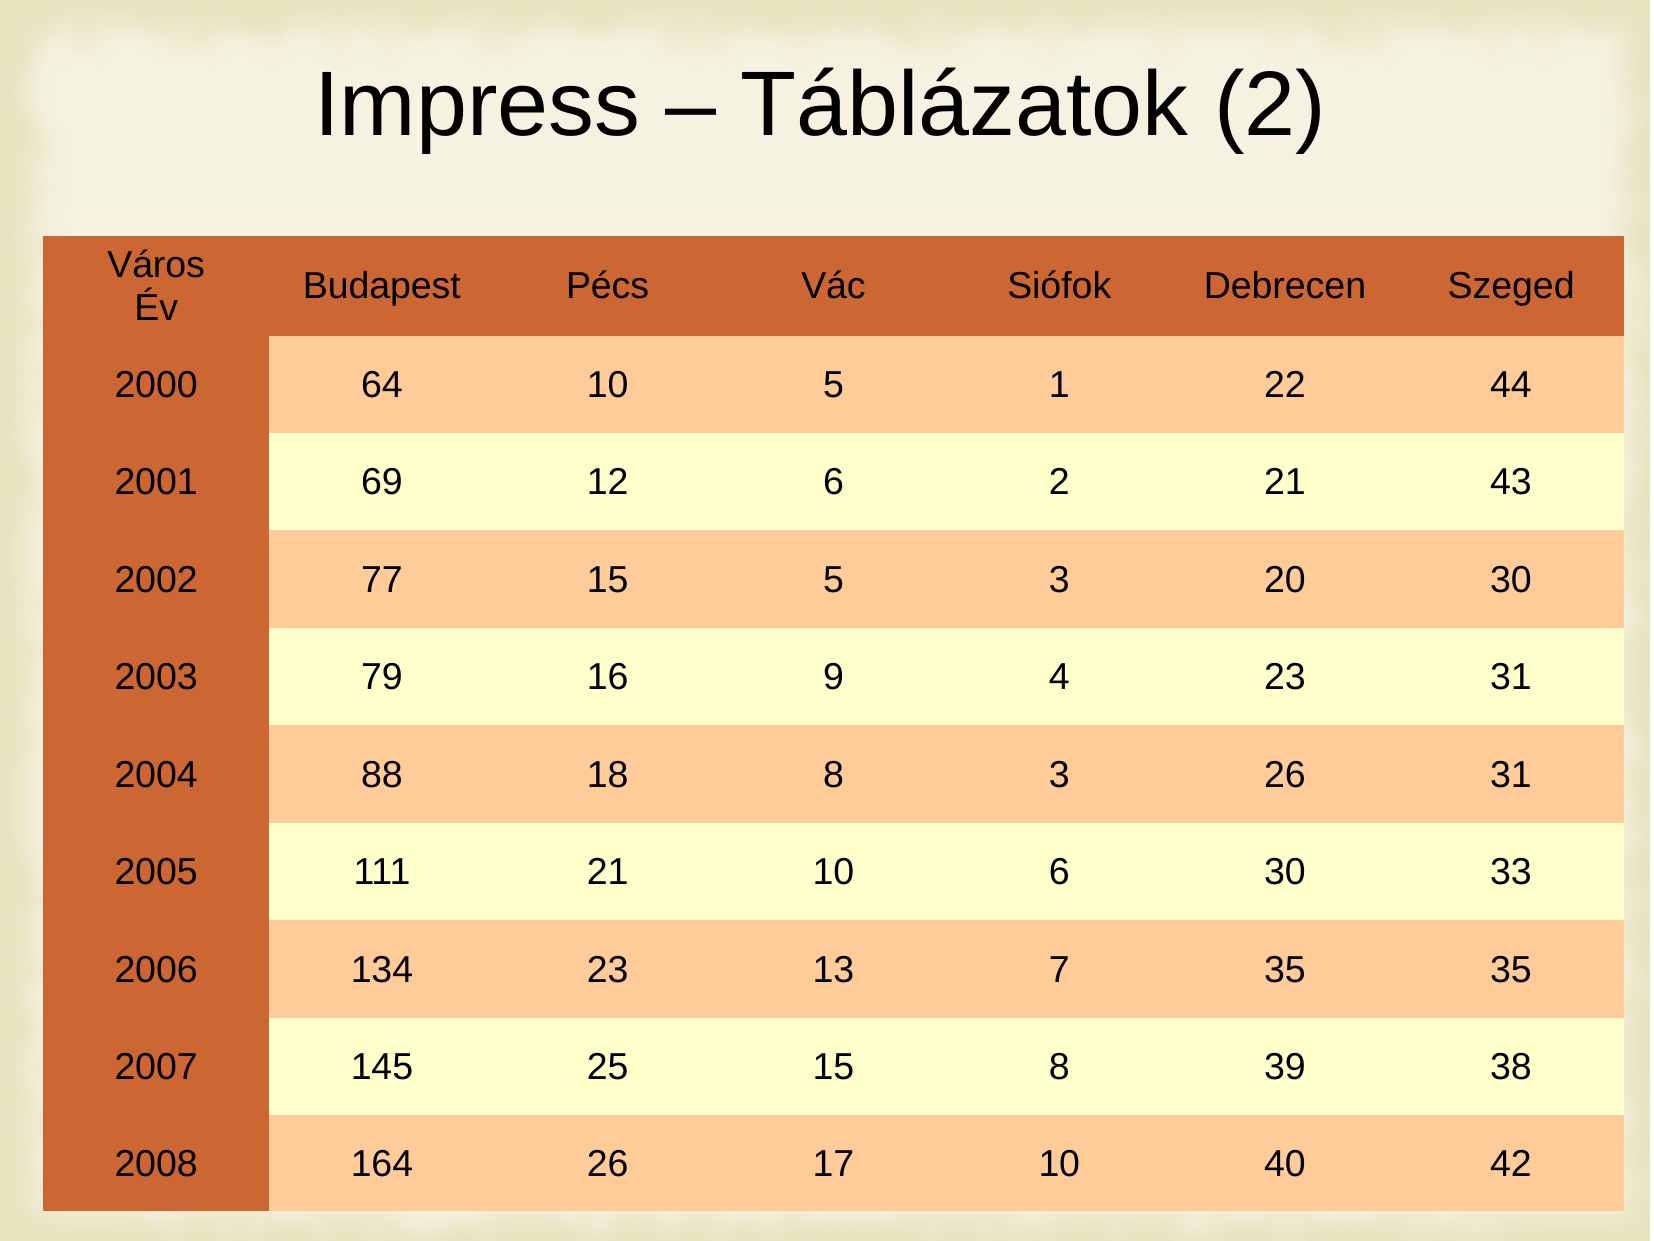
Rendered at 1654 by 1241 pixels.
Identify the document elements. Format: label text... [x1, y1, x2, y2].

table_cell 2000 [43, 336, 269, 433]
table_cell 5 [721, 336, 946, 433]
table_cell 31 [1398, 628, 1624, 725]
picture [0, 0, 1651, 1241]
table_cell 42 [1398, 1115, 1624, 1211]
table_cell 64 [269, 336, 495, 433]
table_cell 38 [1398, 1018, 1624, 1115]
table_header Budapest [269, 236, 495, 336]
table_cell 43 [1398, 433, 1624, 530]
title Impress – Táblázatok (2) [76, 0, 1565, 208]
table_cell 79 [269, 628, 495, 725]
table_cell 30 [1172, 823, 1398, 920]
table_cell 9 [721, 628, 946, 725]
table_cell 10 [495, 336, 721, 433]
table_header Pécs [495, 236, 721, 336]
table_header Siófok [946, 236, 1172, 336]
table_cell 33 [1398, 823, 1624, 920]
table_cell 6 [721, 433, 946, 530]
table_cell 10 [946, 1115, 1172, 1211]
table_cell 69 [269, 433, 495, 530]
table_cell 4 [946, 628, 1172, 725]
table_cell 23 [1172, 628, 1398, 725]
table_cell 5 [721, 530, 946, 628]
table_cell 1 [946, 336, 1172, 433]
table_cell 39 [1172, 1018, 1398, 1115]
table_header Város Év [43, 236, 269, 336]
table_cell 2007 [43, 1018, 269, 1115]
table_cell 88 [269, 725, 495, 823]
table_cell 16 [495, 628, 721, 725]
table_header Vác [721, 236, 946, 336]
table_header Szeged [1398, 236, 1624, 336]
table_cell 10 [721, 823, 946, 920]
table_cell 23 [495, 920, 721, 1018]
table_cell 13 [721, 920, 946, 1018]
table_cell 26 [495, 1115, 721, 1211]
table_cell 17 [721, 1115, 946, 1211]
table_header Debrecen [1172, 236, 1398, 336]
table_cell 15 [495, 530, 721, 628]
table_cell 8 [721, 725, 946, 823]
table_cell 8 [946, 1018, 1172, 1115]
table_cell 2 [946, 433, 1172, 530]
table_cell 2002 [43, 530, 269, 628]
table_cell 12 [495, 433, 721, 530]
table_cell 44 [1398, 336, 1624, 433]
table_cell 35 [1398, 920, 1624, 1018]
table_cell 2003 [43, 628, 269, 725]
table_cell 111 [269, 823, 495, 920]
table_cell 2006 [43, 920, 269, 1018]
table_cell 2001 [43, 433, 269, 530]
table_cell 21 [495, 823, 721, 920]
table_cell 2005 [43, 823, 269, 920]
table_cell 145 [269, 1018, 495, 1115]
table_cell 40 [1172, 1115, 1398, 1211]
table_cell 31 [1398, 725, 1624, 823]
table_cell 21 [1172, 433, 1398, 530]
table_cell 20 [1172, 530, 1398, 628]
table_cell 18 [495, 725, 721, 823]
table_cell 7 [946, 920, 1172, 1018]
table_cell 3 [946, 725, 1172, 823]
table_cell 30 [1398, 530, 1624, 628]
table_cell 26 [1172, 725, 1398, 823]
table_cell 22 [1172, 336, 1398, 433]
table_cell 2004 [43, 725, 269, 823]
table_cell 2008 [43, 1115, 269, 1211]
table_cell 35 [1172, 920, 1398, 1018]
table_cell 164 [269, 1115, 495, 1211]
table_cell 134 [269, 920, 495, 1018]
table_cell 77 [269, 530, 495, 628]
table_cell 6 [946, 823, 1172, 920]
table_cell 25 [495, 1018, 721, 1115]
table_cell 3 [946, 530, 1172, 628]
table_cell 15 [721, 1018, 946, 1115]
